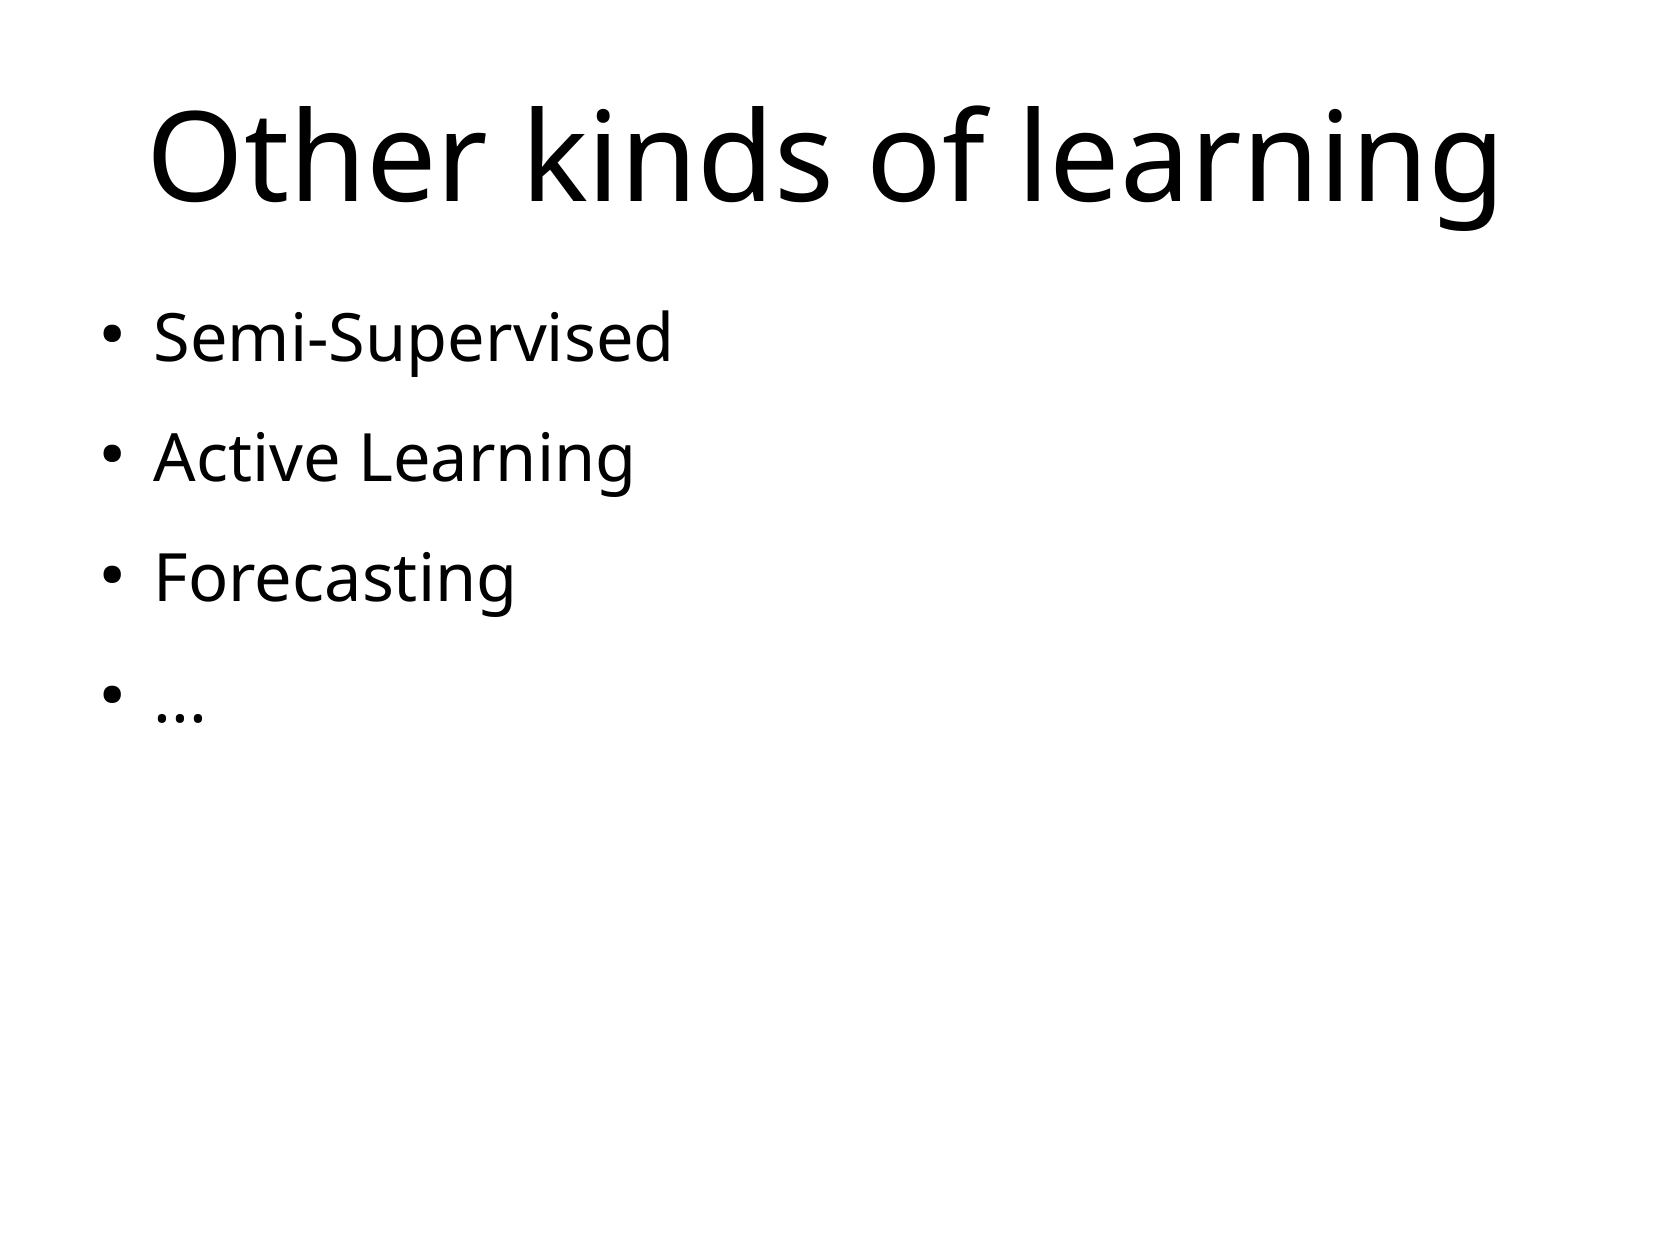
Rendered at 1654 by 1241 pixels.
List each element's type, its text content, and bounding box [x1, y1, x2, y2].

title Other kinds of learning [82, 49, 1571, 257]
list Semi-Supervised Active Learning Forecasting ... [82, 290, 1571, 1010]
